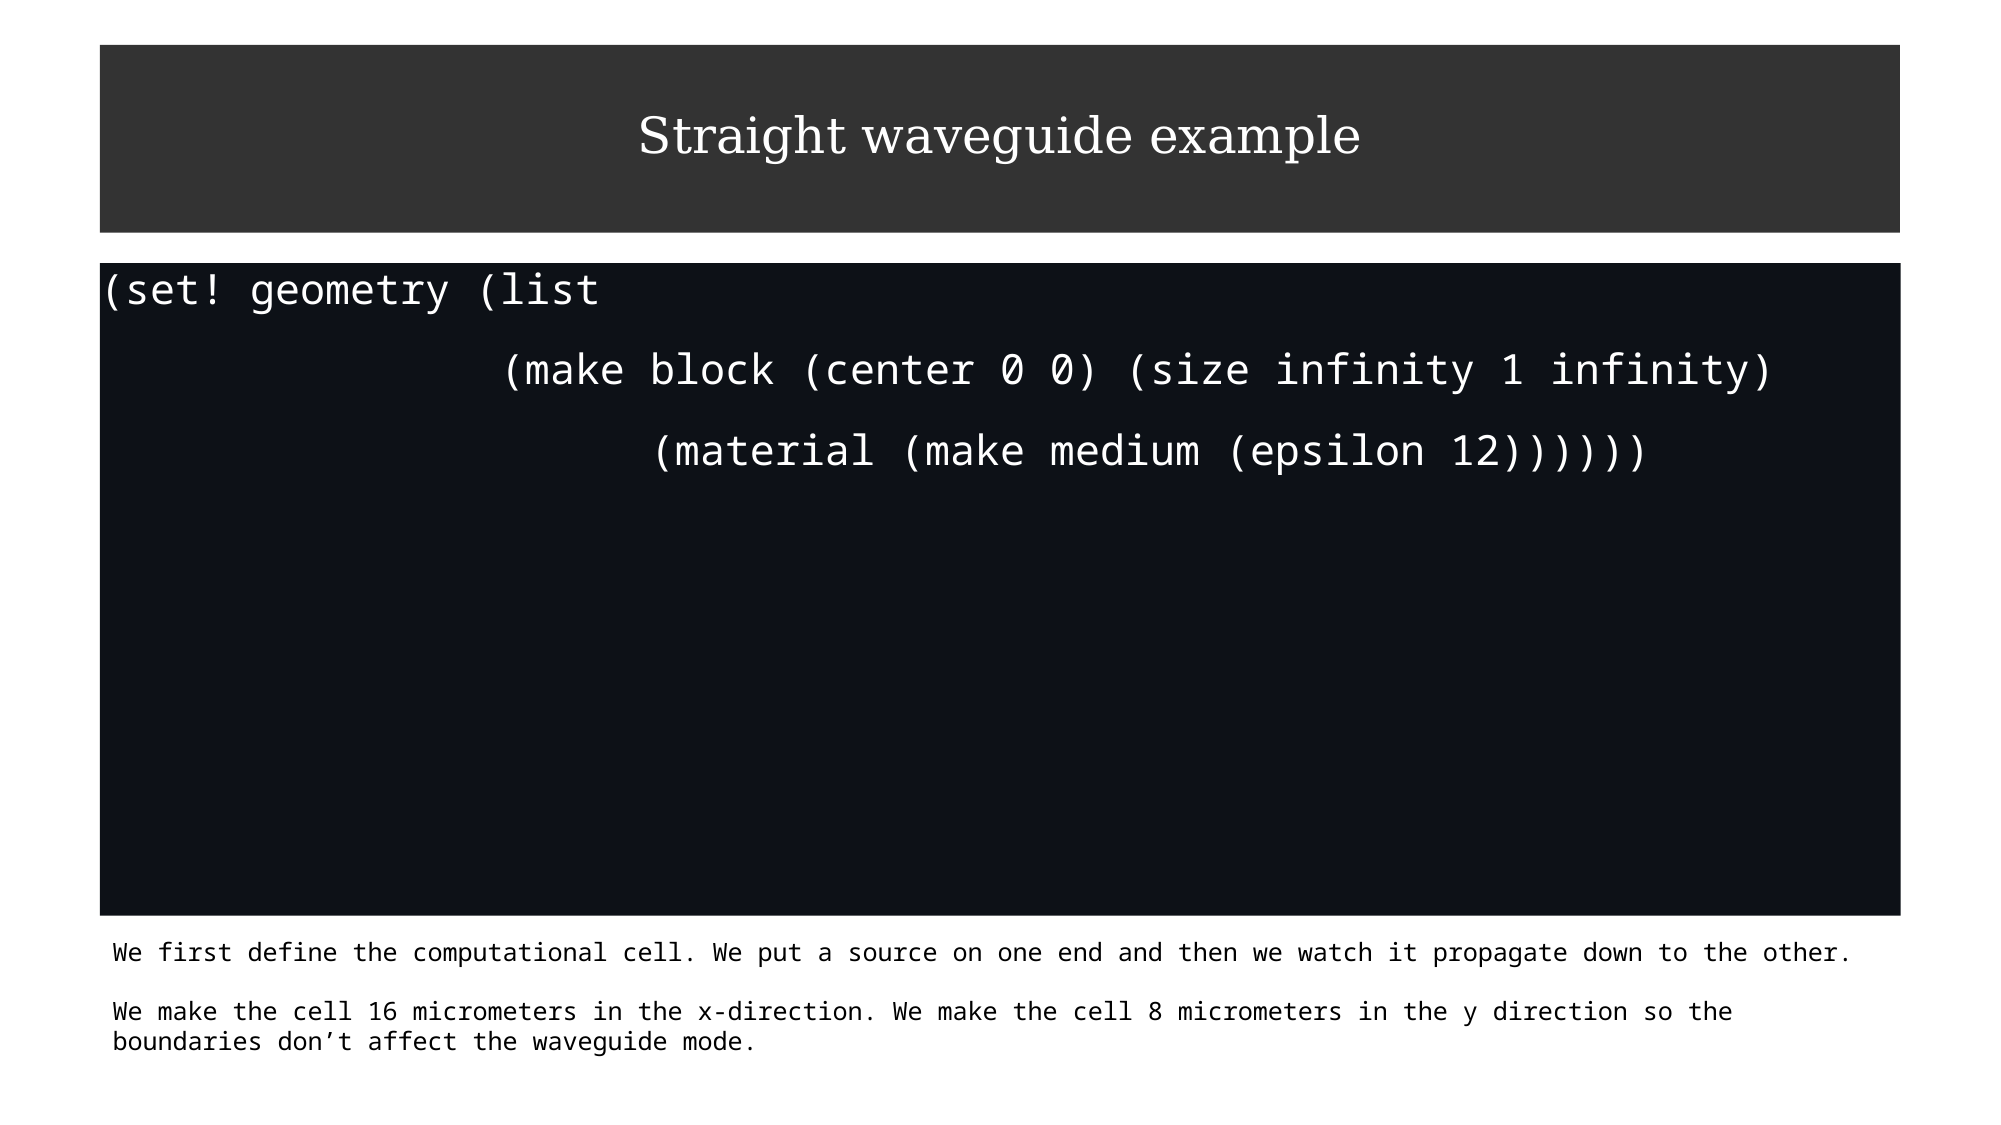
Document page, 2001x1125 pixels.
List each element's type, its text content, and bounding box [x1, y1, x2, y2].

list We first define the computational cell. We put a source on one end and then we watch it propagate down to the other. We make the cell 16 micrometers in the x-direction. We make the cell 8 micrometers in the y direction so the boundaries don’t affect the waveguide mode. [112, 937, 1876, 1088]
title Straight waveguide example [99, 44, 1900, 233]
list (set! geometry (list (make block (center 0 0) (size infinity 1 infinity) (material (make medium (epsilon 12)))))) [99, 263, 1901, 916]
